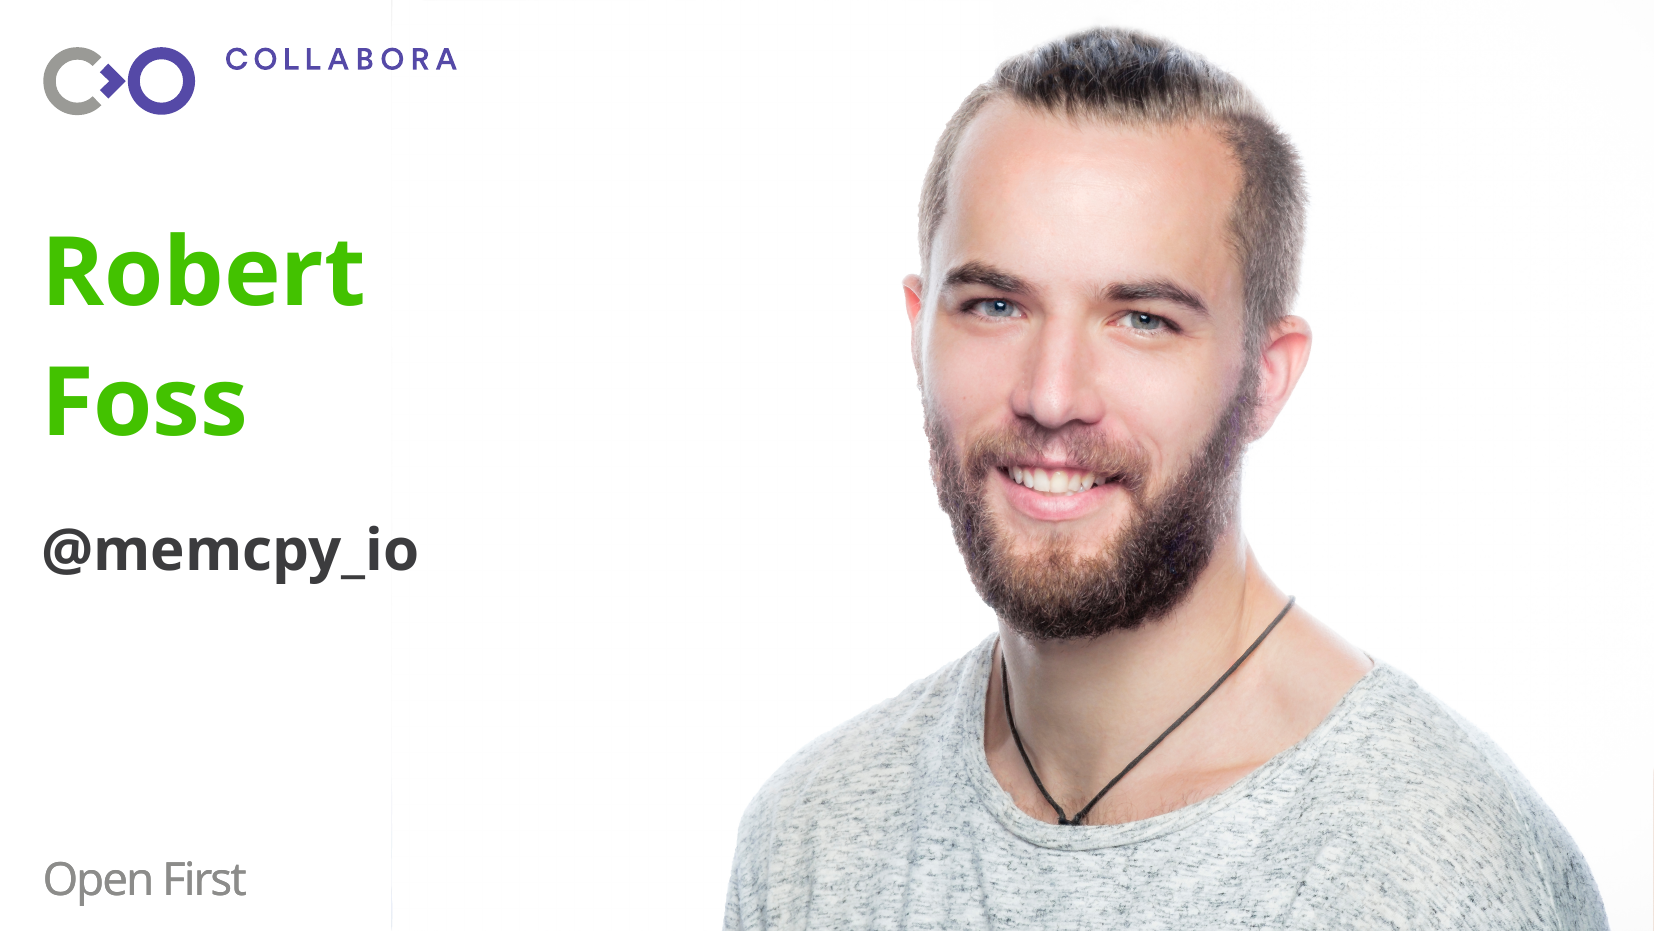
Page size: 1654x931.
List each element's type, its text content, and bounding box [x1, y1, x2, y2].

subtitle @memcpy_io [41, 508, 717, 754]
title Robert Foss [41, 220, 820, 446]
picture [0, 0, 1654, 931]
